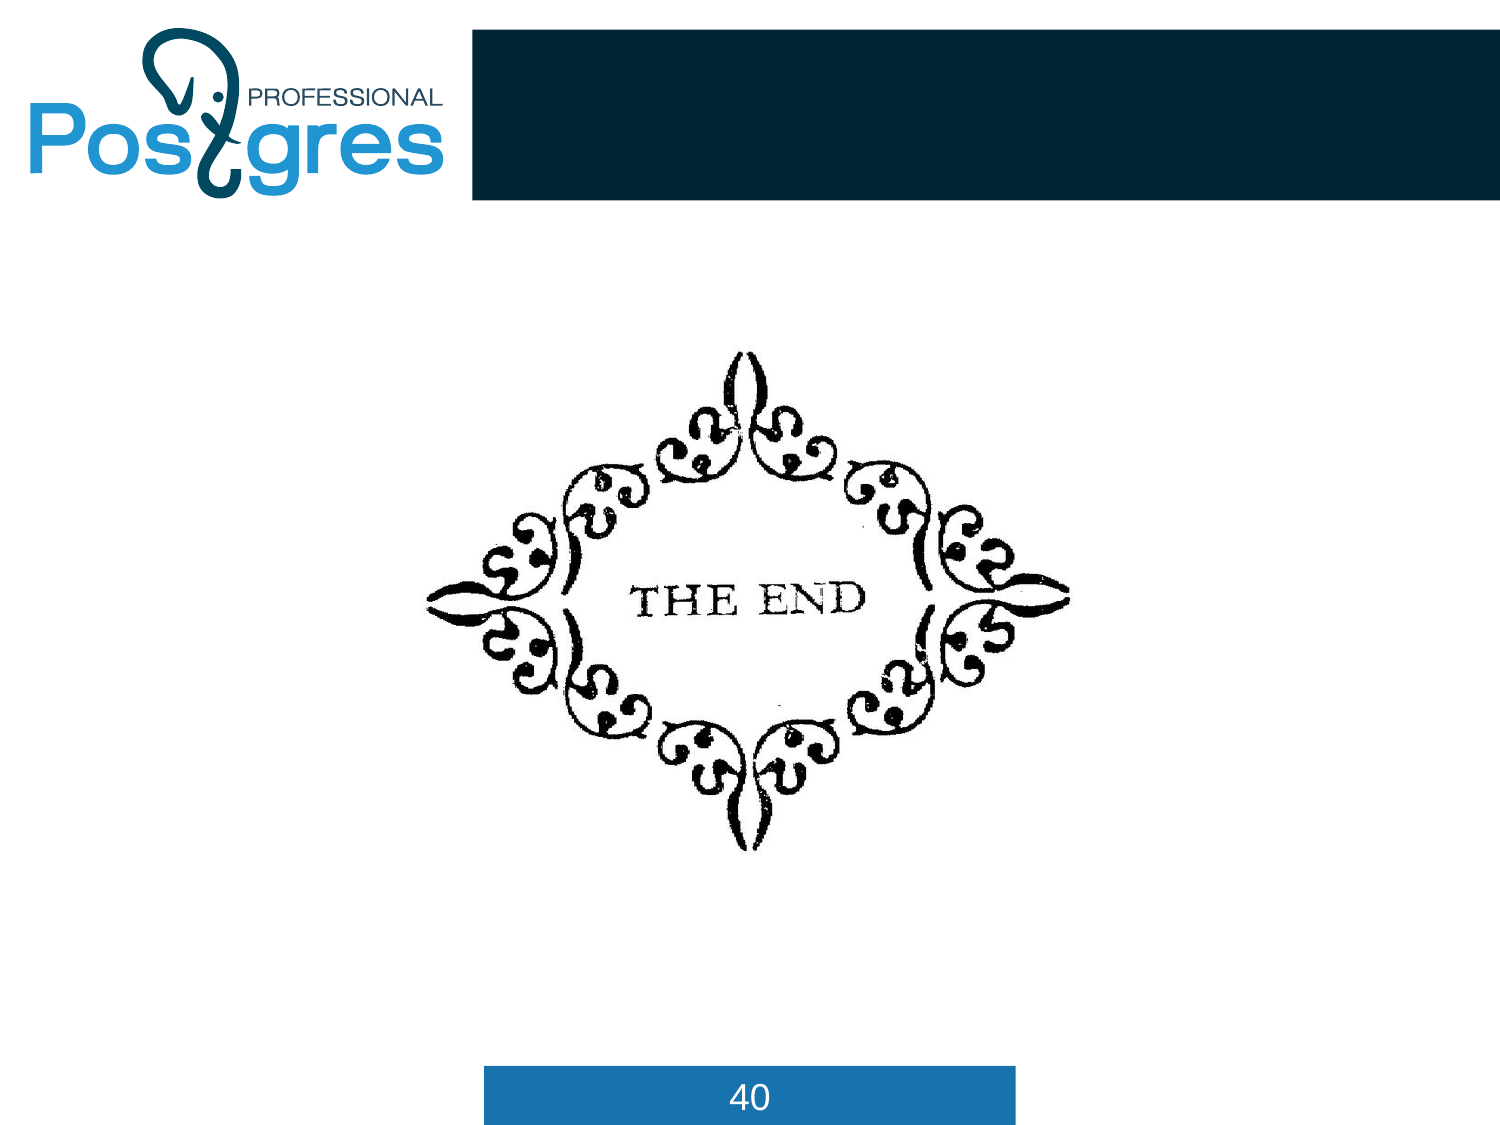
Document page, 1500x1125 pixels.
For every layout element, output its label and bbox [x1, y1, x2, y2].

picture [420, 345, 1074, 856]
title [472, 29, 1500, 201]
